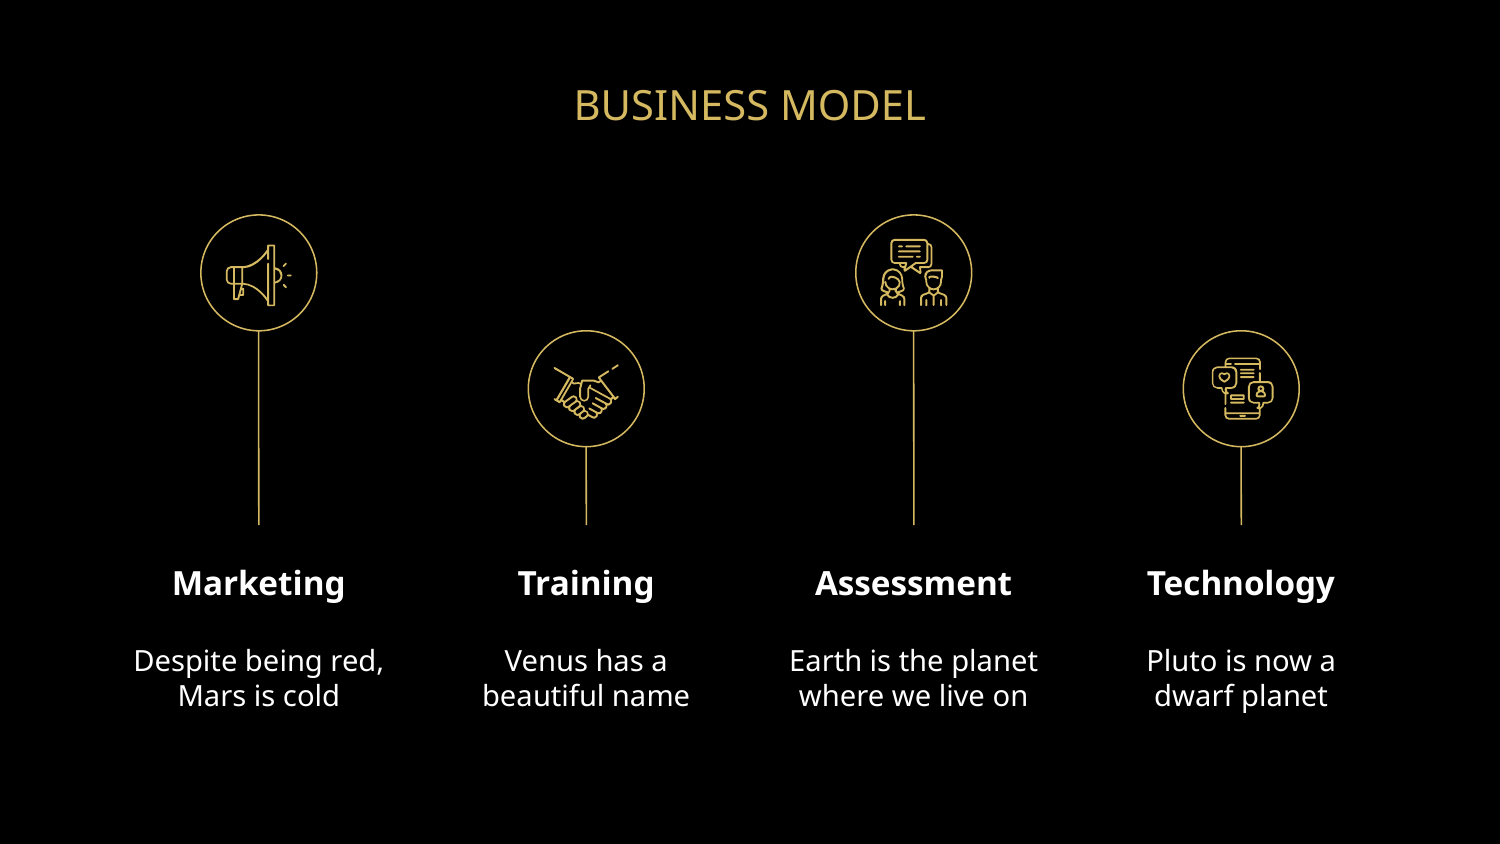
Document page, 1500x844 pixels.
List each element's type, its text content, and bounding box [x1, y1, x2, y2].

text_box [1224, 372, 1274, 420]
subtitle Despite being red, Mars is cold [107, 627, 411, 770]
title Assessment [762, 525, 1066, 618]
title Training [434, 525, 738, 618]
subtitle Earth is the planet where we live on [762, 627, 1066, 770]
text_box [611, 364, 619, 370]
text_box [553, 367, 619, 420]
text_box [880, 268, 906, 307]
title Technology [1089, 525, 1393, 618]
text_box [1230, 394, 1245, 400]
title Marketing [107, 525, 411, 618]
subtitle Pluto is now a dwarf planet [1089, 627, 1393, 770]
text_box [1211, 357, 1261, 406]
subtitle Venus has a beautiful name [434, 627, 738, 770]
title BUSINESS MODEL [519, 60, 981, 144]
text_box [890, 238, 948, 307]
text_box [225, 244, 283, 307]
